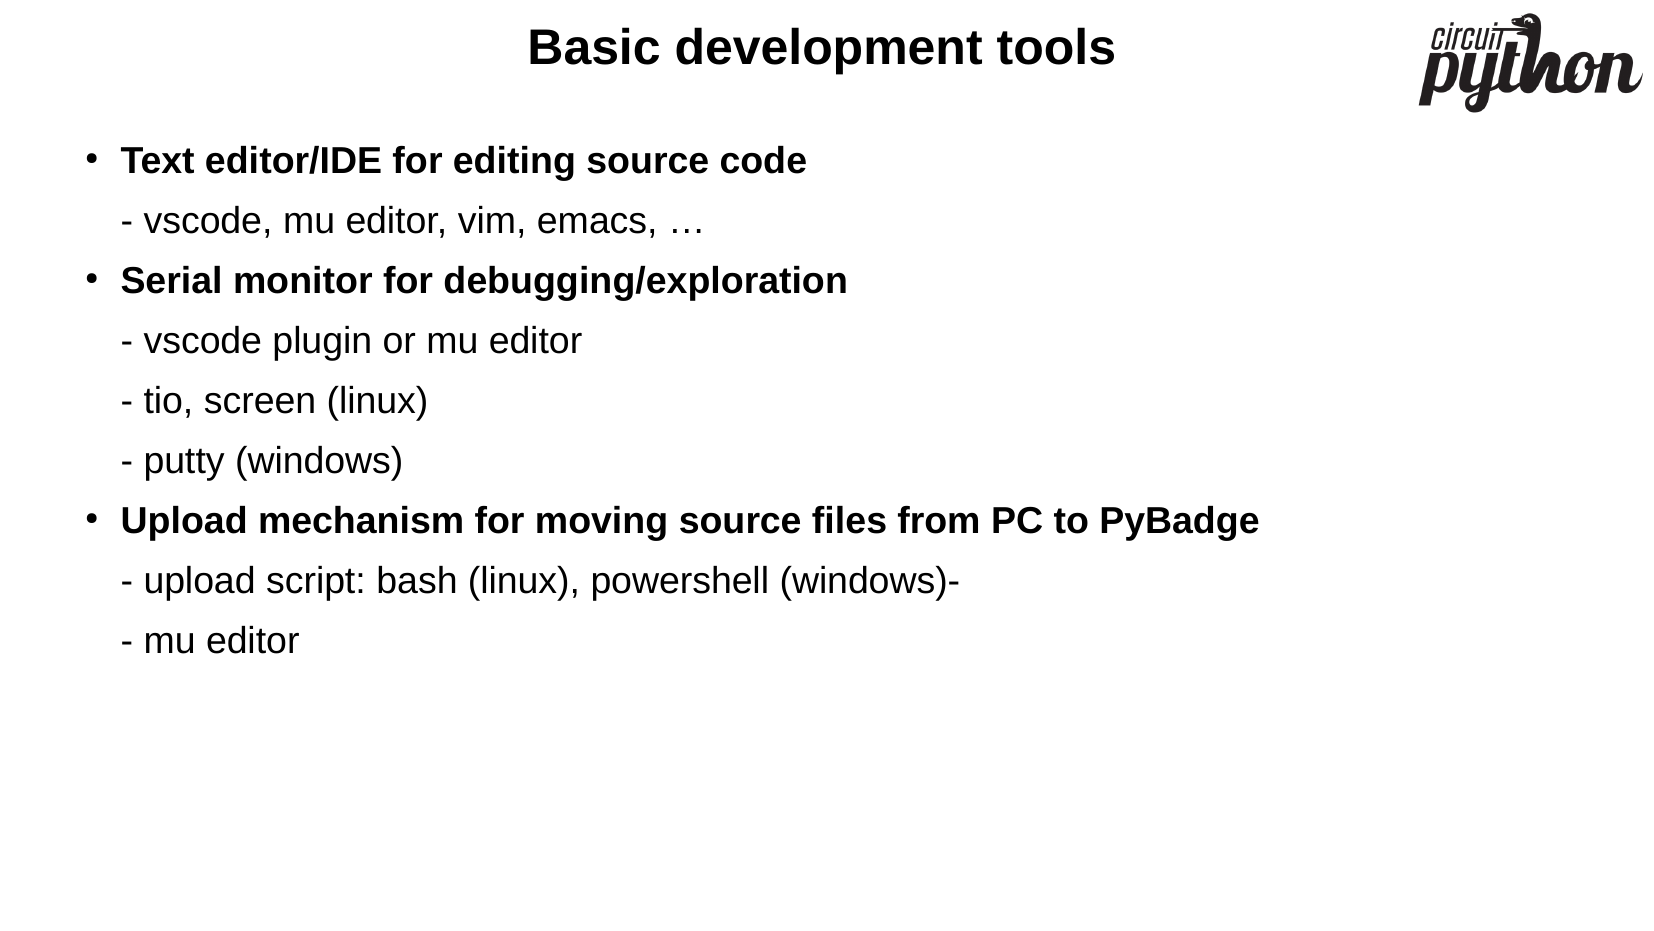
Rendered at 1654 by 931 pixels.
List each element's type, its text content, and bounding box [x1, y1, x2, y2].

picture [1417, 10, 1643, 114]
text_box Basic development tools [512, 12, 1141, 94]
text_box Text editor/IDE for editing source code - vscode, mu editor, vim, emacs, … Serial monitor for debugging/exploration - vscode plugin or mu editor - tio, screen (linux) - putty (windows) Upload mechanism for moving source files from PC to PyBadge - upload script: bash (linux), powershell (windows)- - mu editor [70, 131, 1389, 669]
